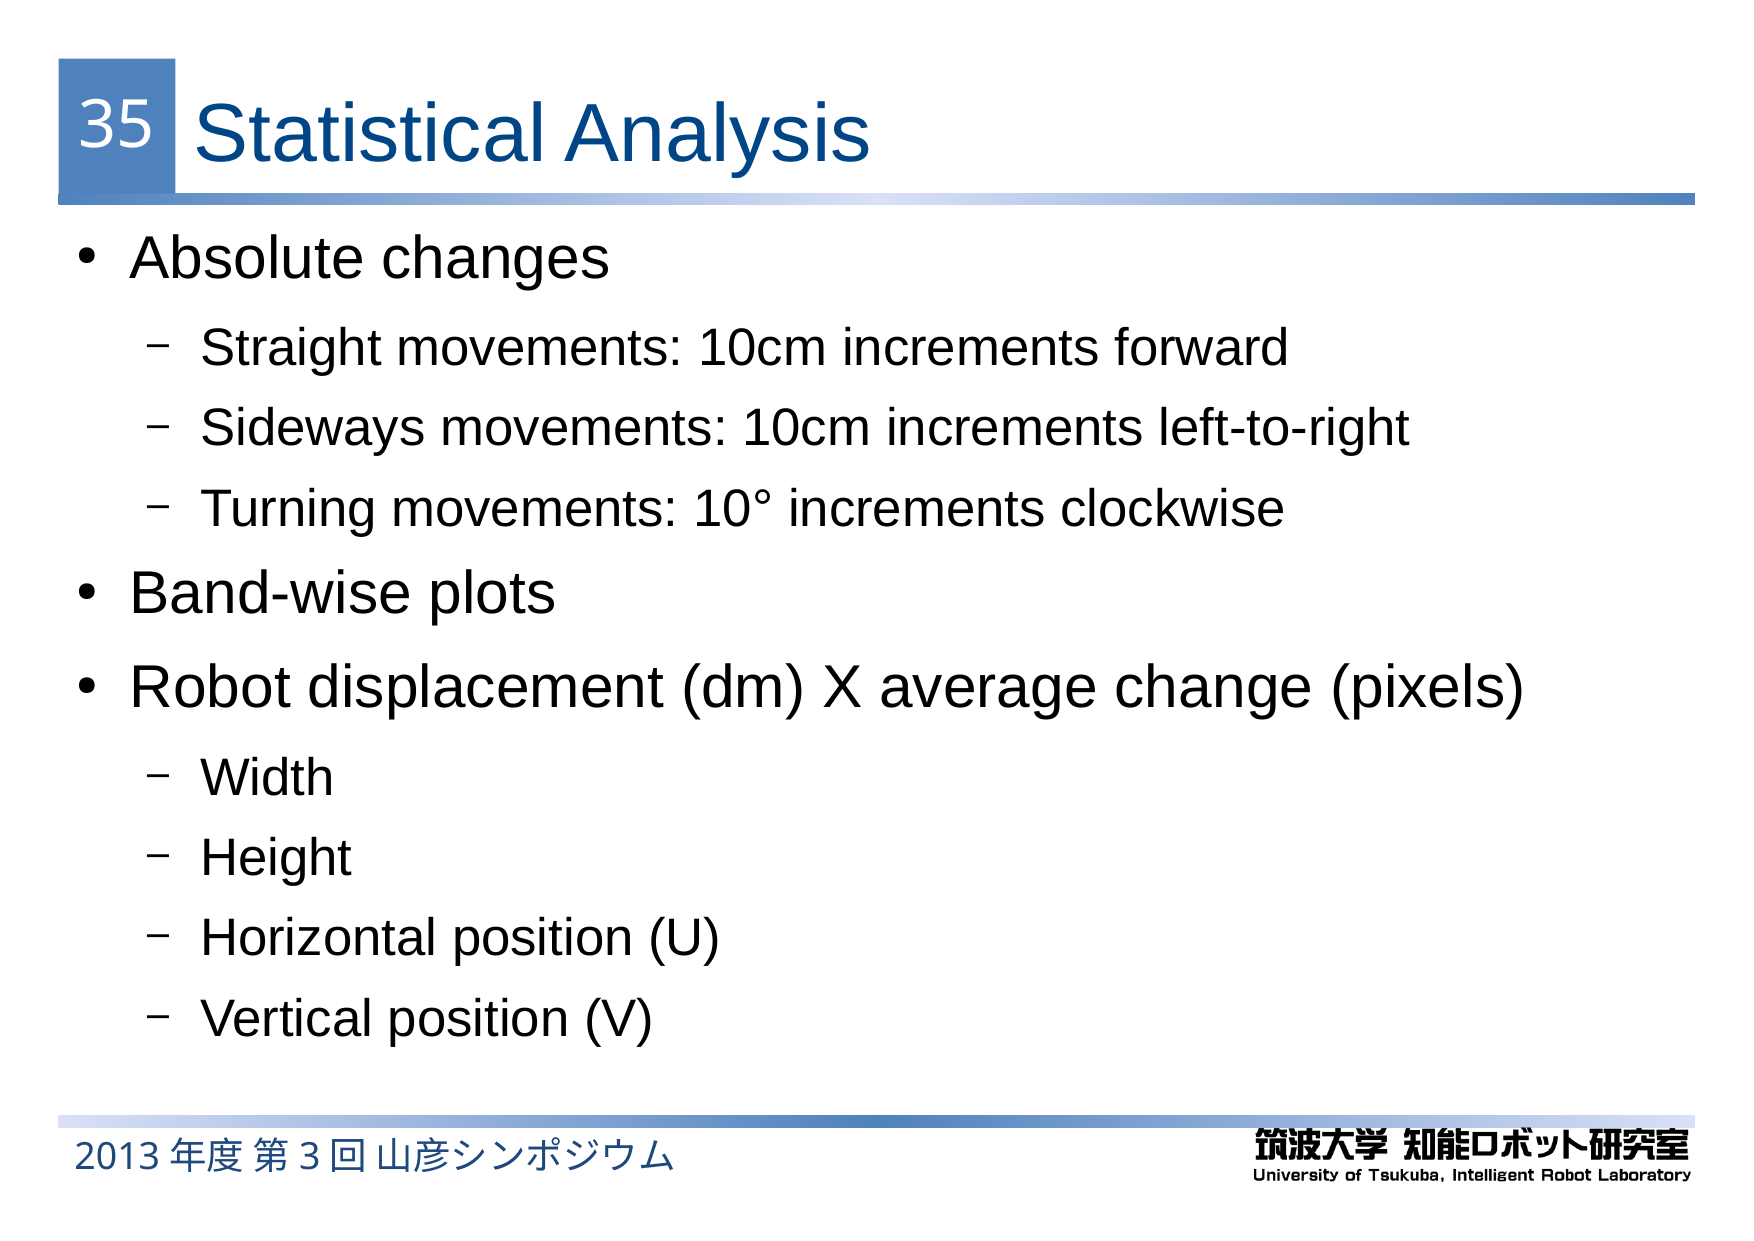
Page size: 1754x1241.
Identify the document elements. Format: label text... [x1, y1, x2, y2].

title Statistical Analysis [193, 61, 1651, 205]
picture [1252, 1127, 1691, 1182]
list Absolute changes Straight movements: 10cm increments forward Sideways movements: 10cm increments left-to-right Turning movements: 10° increments clockwise Band-wise plots Robot displacement (dm) X average change (pixels) Width Height Horizontal position (U) Vertical position (V) [58, 223, 1696, 1109]
